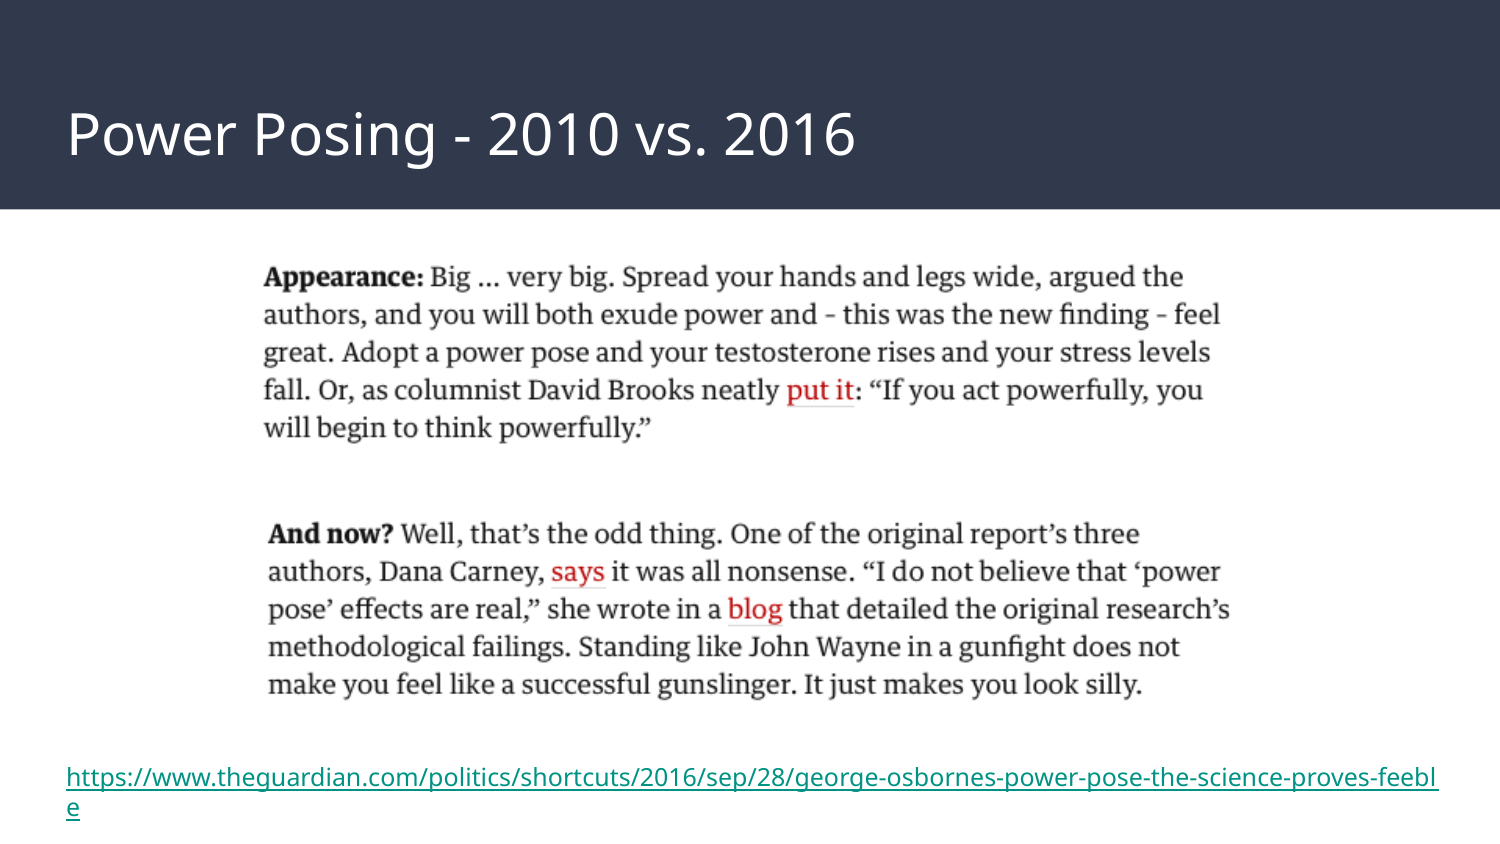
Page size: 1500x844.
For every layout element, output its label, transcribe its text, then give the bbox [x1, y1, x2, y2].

text_box https://www.theguardian.com/politics/shortcuts/2016/sep/28/george-osbornes-power-pose-the-science-proves-feeble [51, 741, 1462, 831]
picture [256, 233, 1244, 461]
title Power Posing - 2010 vs. 2016 [51, 82, 1449, 185]
picture [262, 509, 1251, 716]
